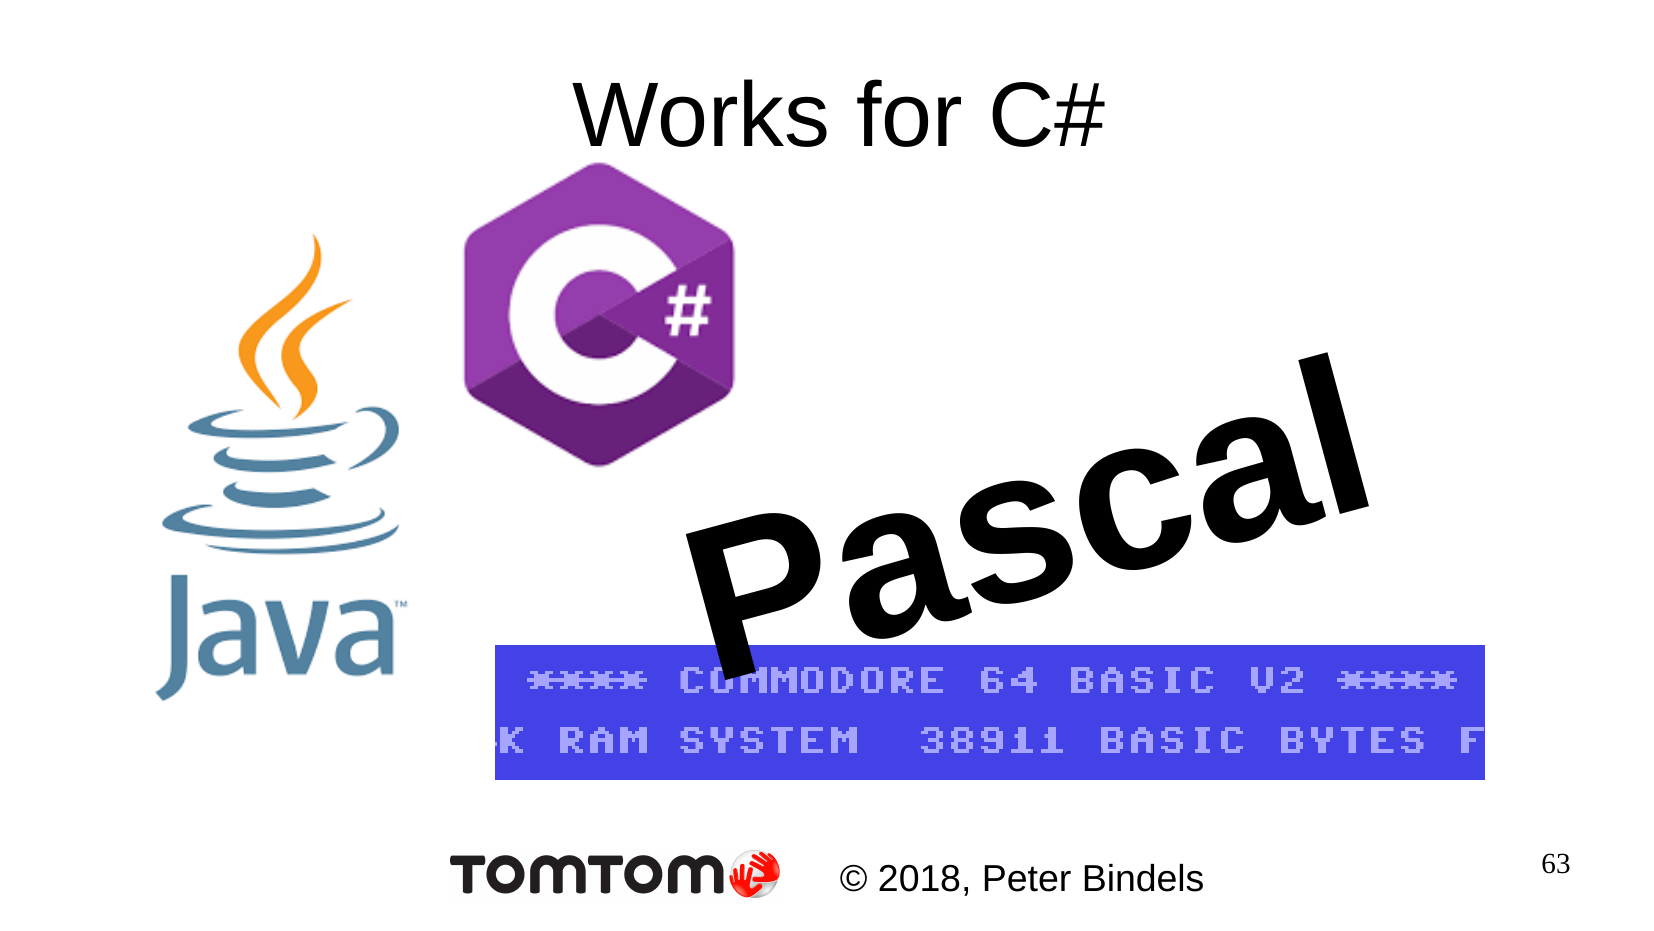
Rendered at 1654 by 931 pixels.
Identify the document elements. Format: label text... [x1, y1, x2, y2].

text_box Pascal [643, 298, 1403, 703]
picture [495, 645, 1486, 780]
title Works for C# [82, 37, 1571, 193]
picture [150, 193, 856, 706]
picture [450, 847, 784, 905]
